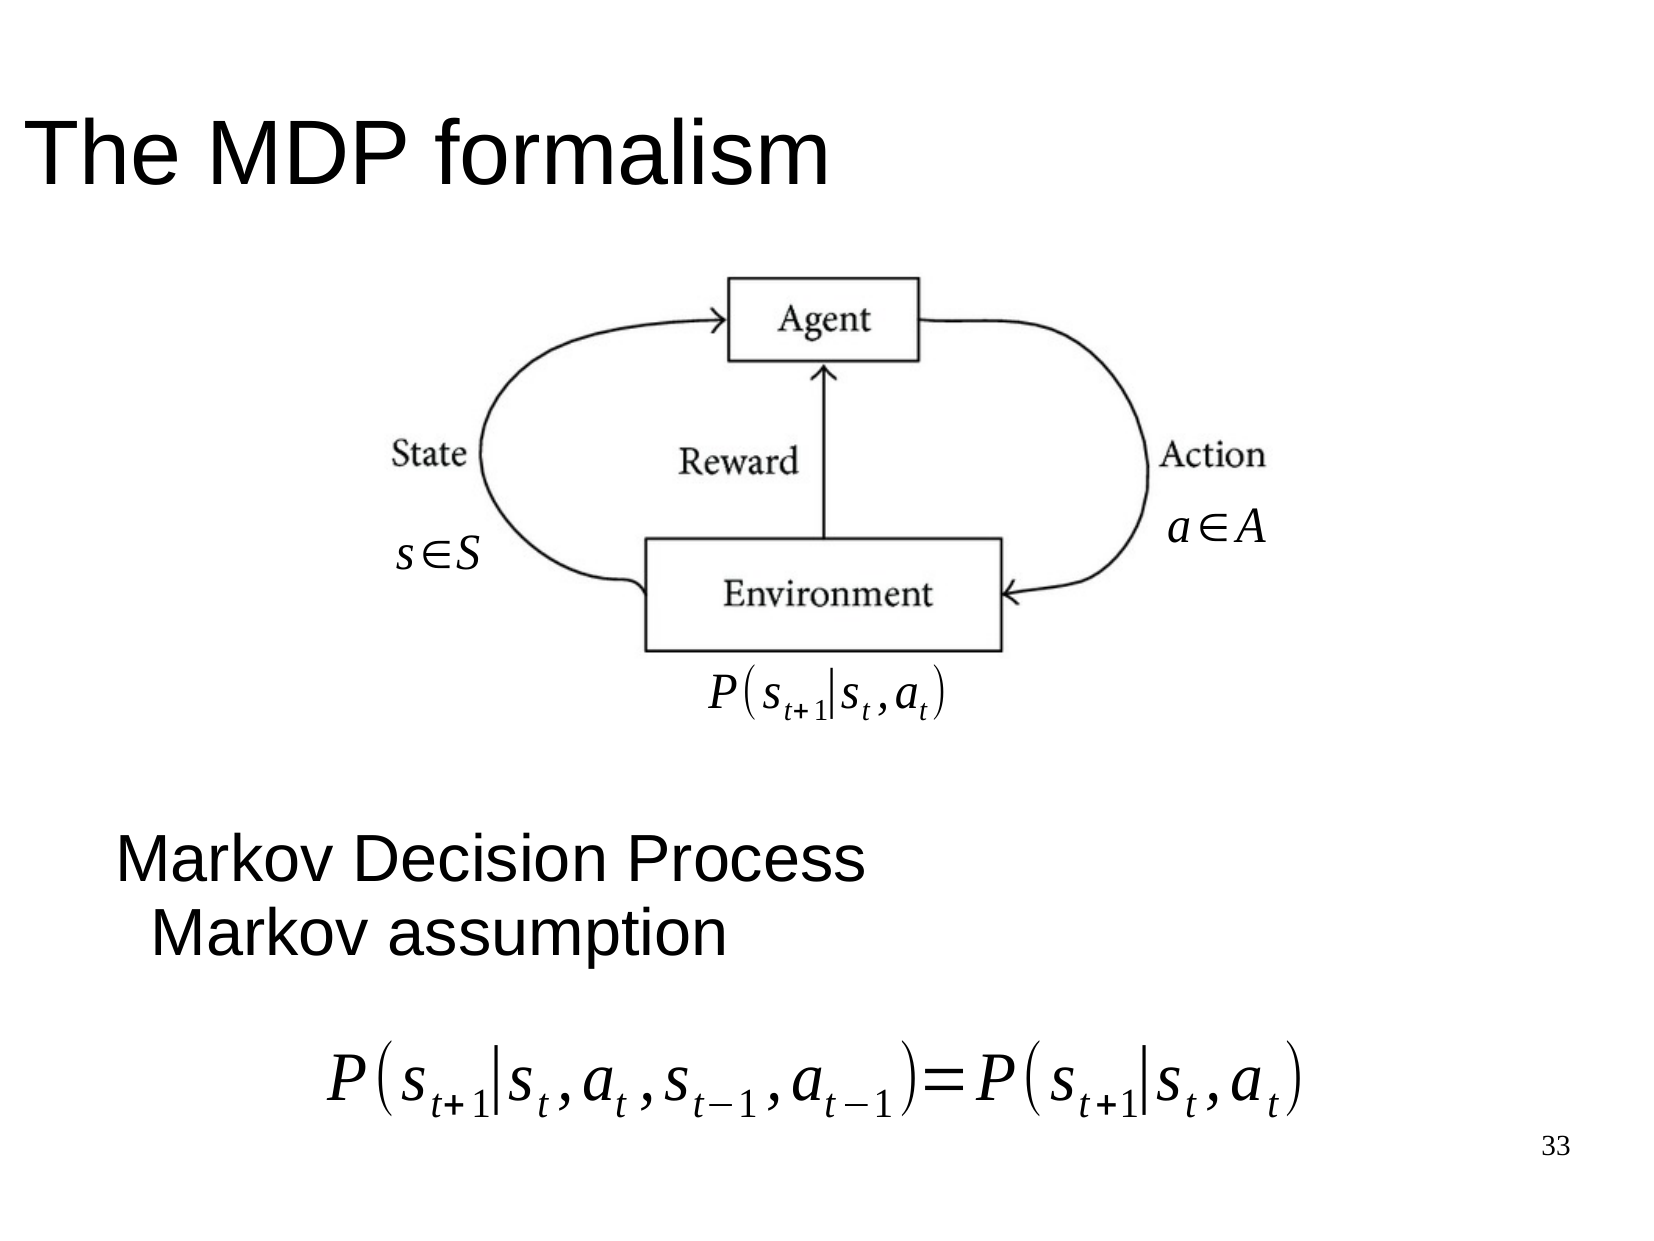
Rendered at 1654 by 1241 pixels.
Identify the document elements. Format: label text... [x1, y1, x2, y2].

title The MDP formalism [23, 49, 1512, 257]
chart [383, 525, 496, 583]
picture [360, 246, 1298, 684]
text_box Markov Decision Process Markov assumption [79, 820, 1501, 1045]
chart [307, 1035, 1321, 1126]
chart [1155, 497, 1281, 556]
chart [693, 660, 961, 727]
